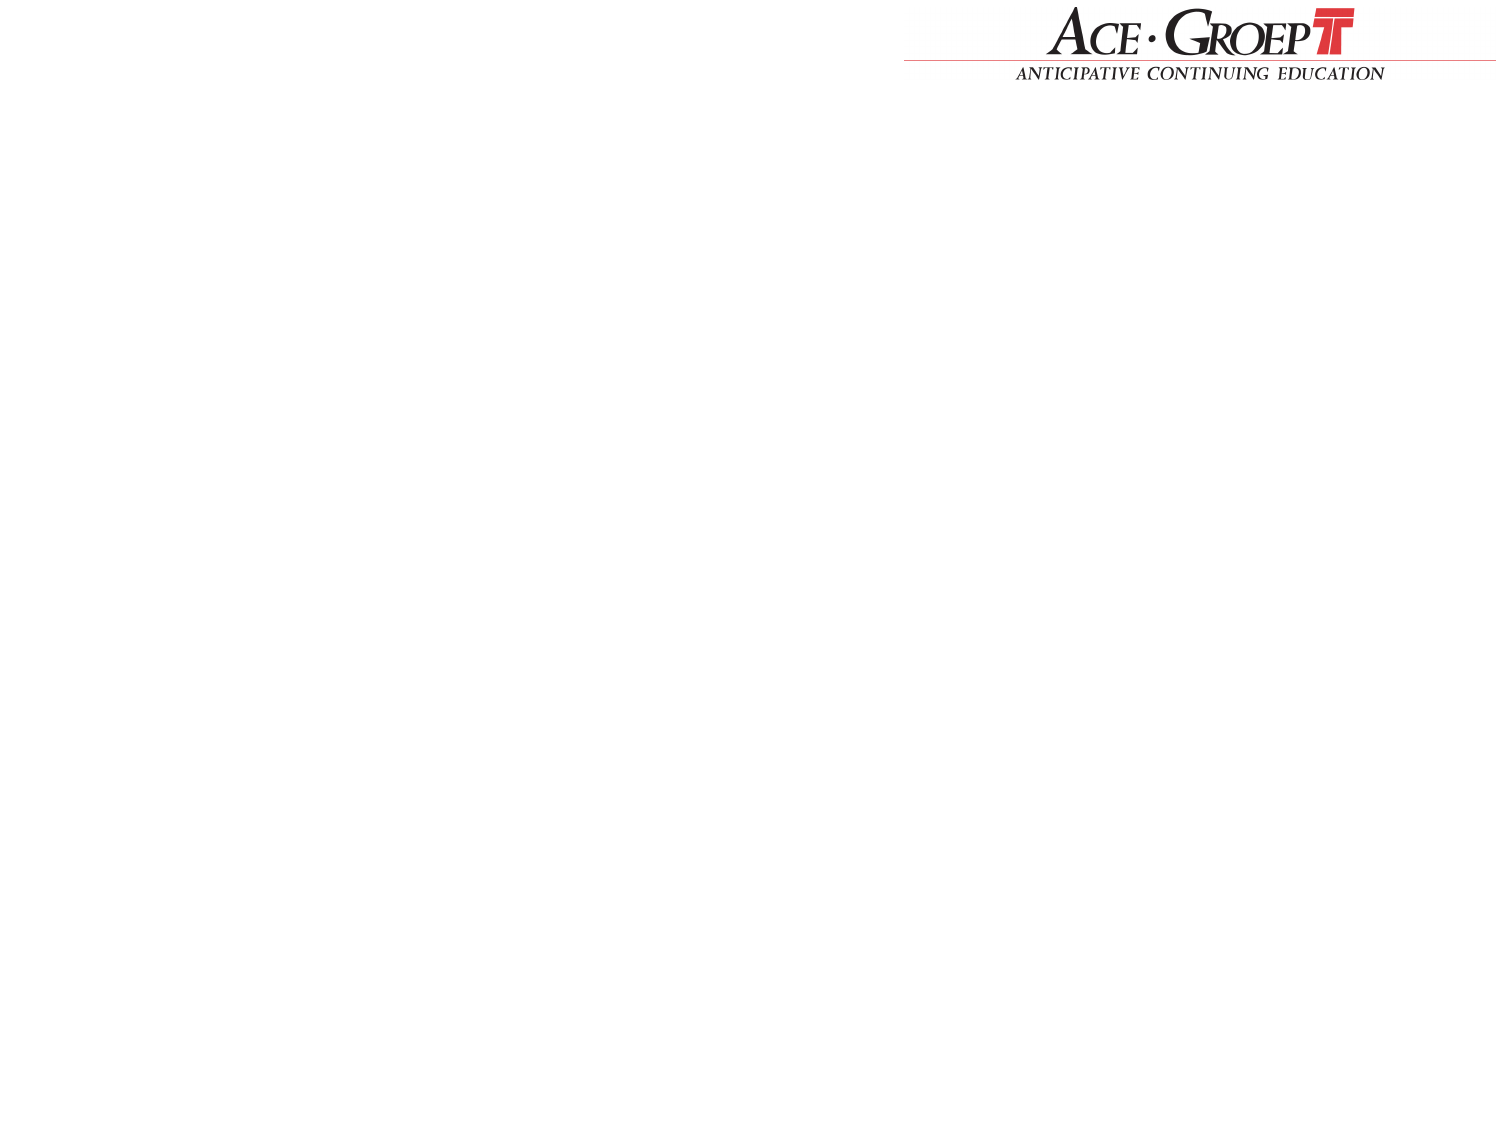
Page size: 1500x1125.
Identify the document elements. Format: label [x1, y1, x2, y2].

picture [904, 7, 1496, 80]
